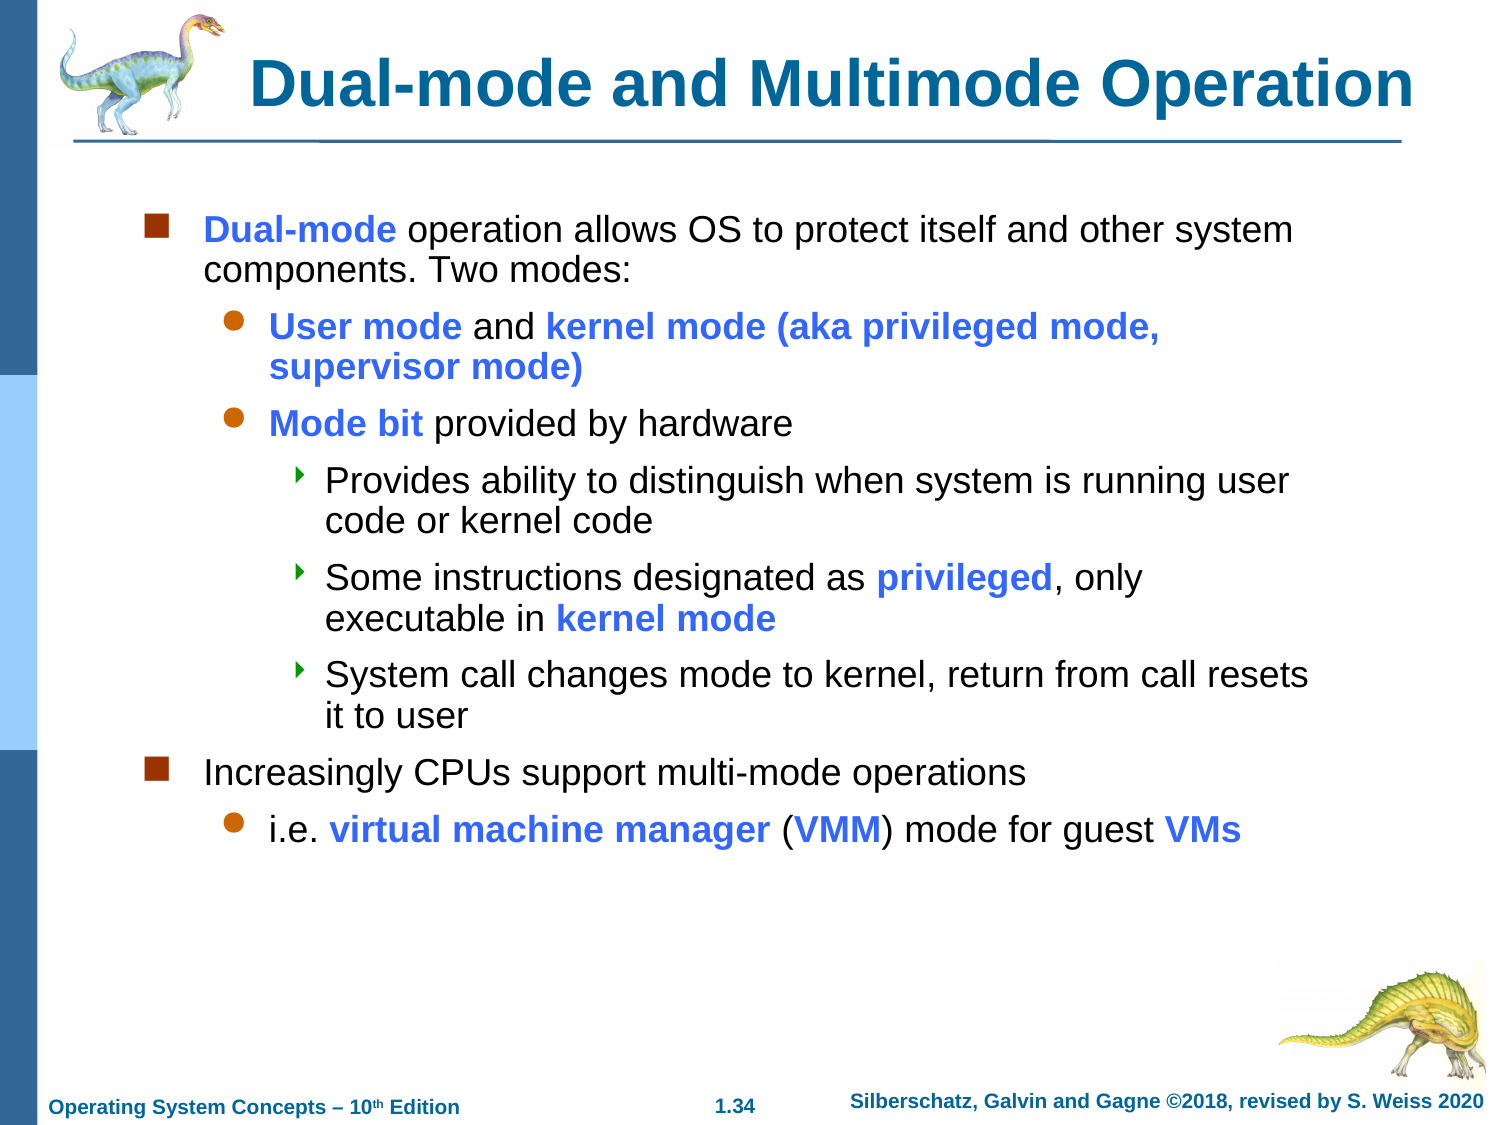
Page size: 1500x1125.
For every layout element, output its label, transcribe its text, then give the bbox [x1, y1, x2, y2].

picture [46, 0, 243, 149]
text_box Dual-mode and Multimode Operation [193, 32, 1472, 128]
picture [1275, 959, 1486, 1090]
text_box Dual-mode operation allows OS to protect itself and other system components. Two modes: User mode and kernel mode (aka privileged mode, supervisor mode) Mode bit provided by hardware Provides ability to distinguish when system is running user code or kernel code Some instructions designated as privileged, only executable in kernel mode System call changes mode to kernel, return from call resets it to user Increasingly CPUs support multi-mode operations i.e. virtual machine manager (VMM) mode for guest VMs [132, 202, 1330, 1013]
